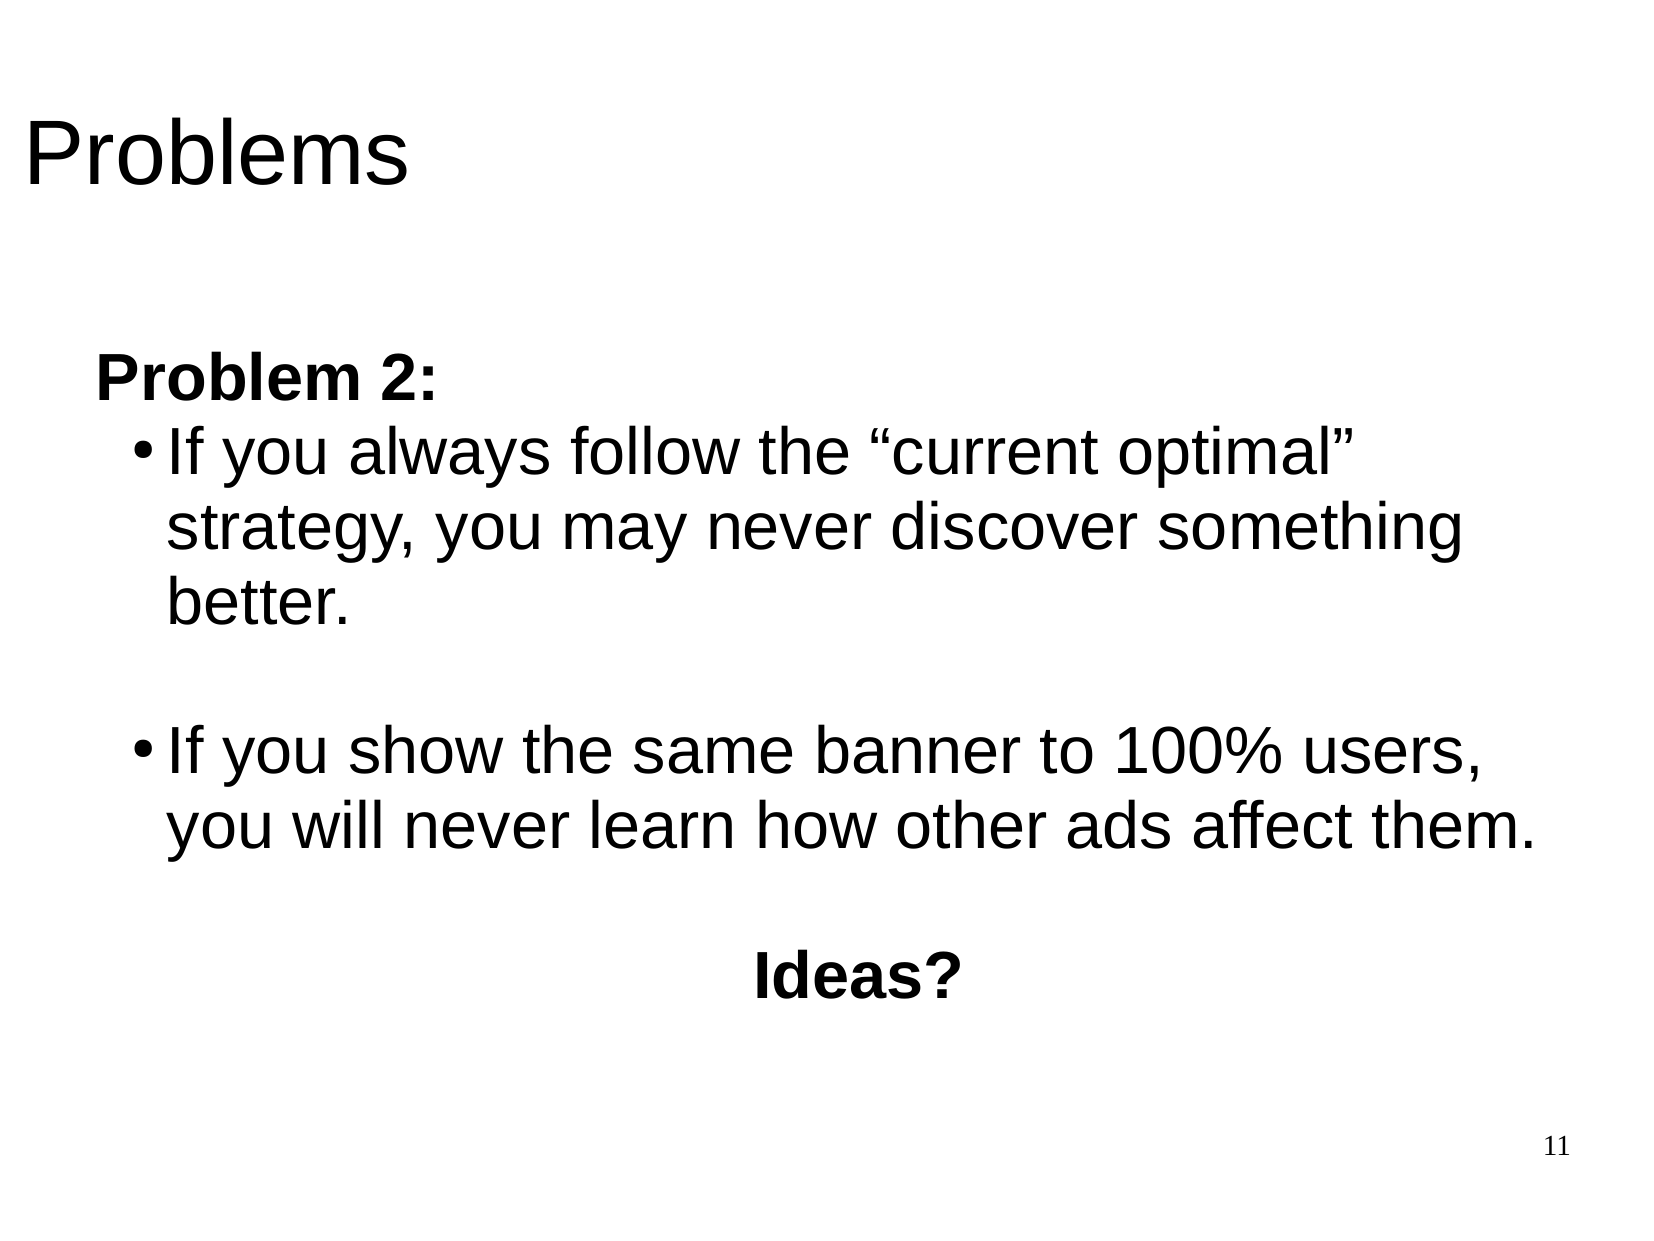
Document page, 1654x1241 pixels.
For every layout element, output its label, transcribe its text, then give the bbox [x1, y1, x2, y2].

text_box Problem 2: If you always follow the “current optimal” strategy, you may never discover something better. If you show the same banner to 100% users, you will never learn how other ads affect them. Ideas? [95, 264, 1551, 1013]
title Problems [23, 49, 1512, 257]
